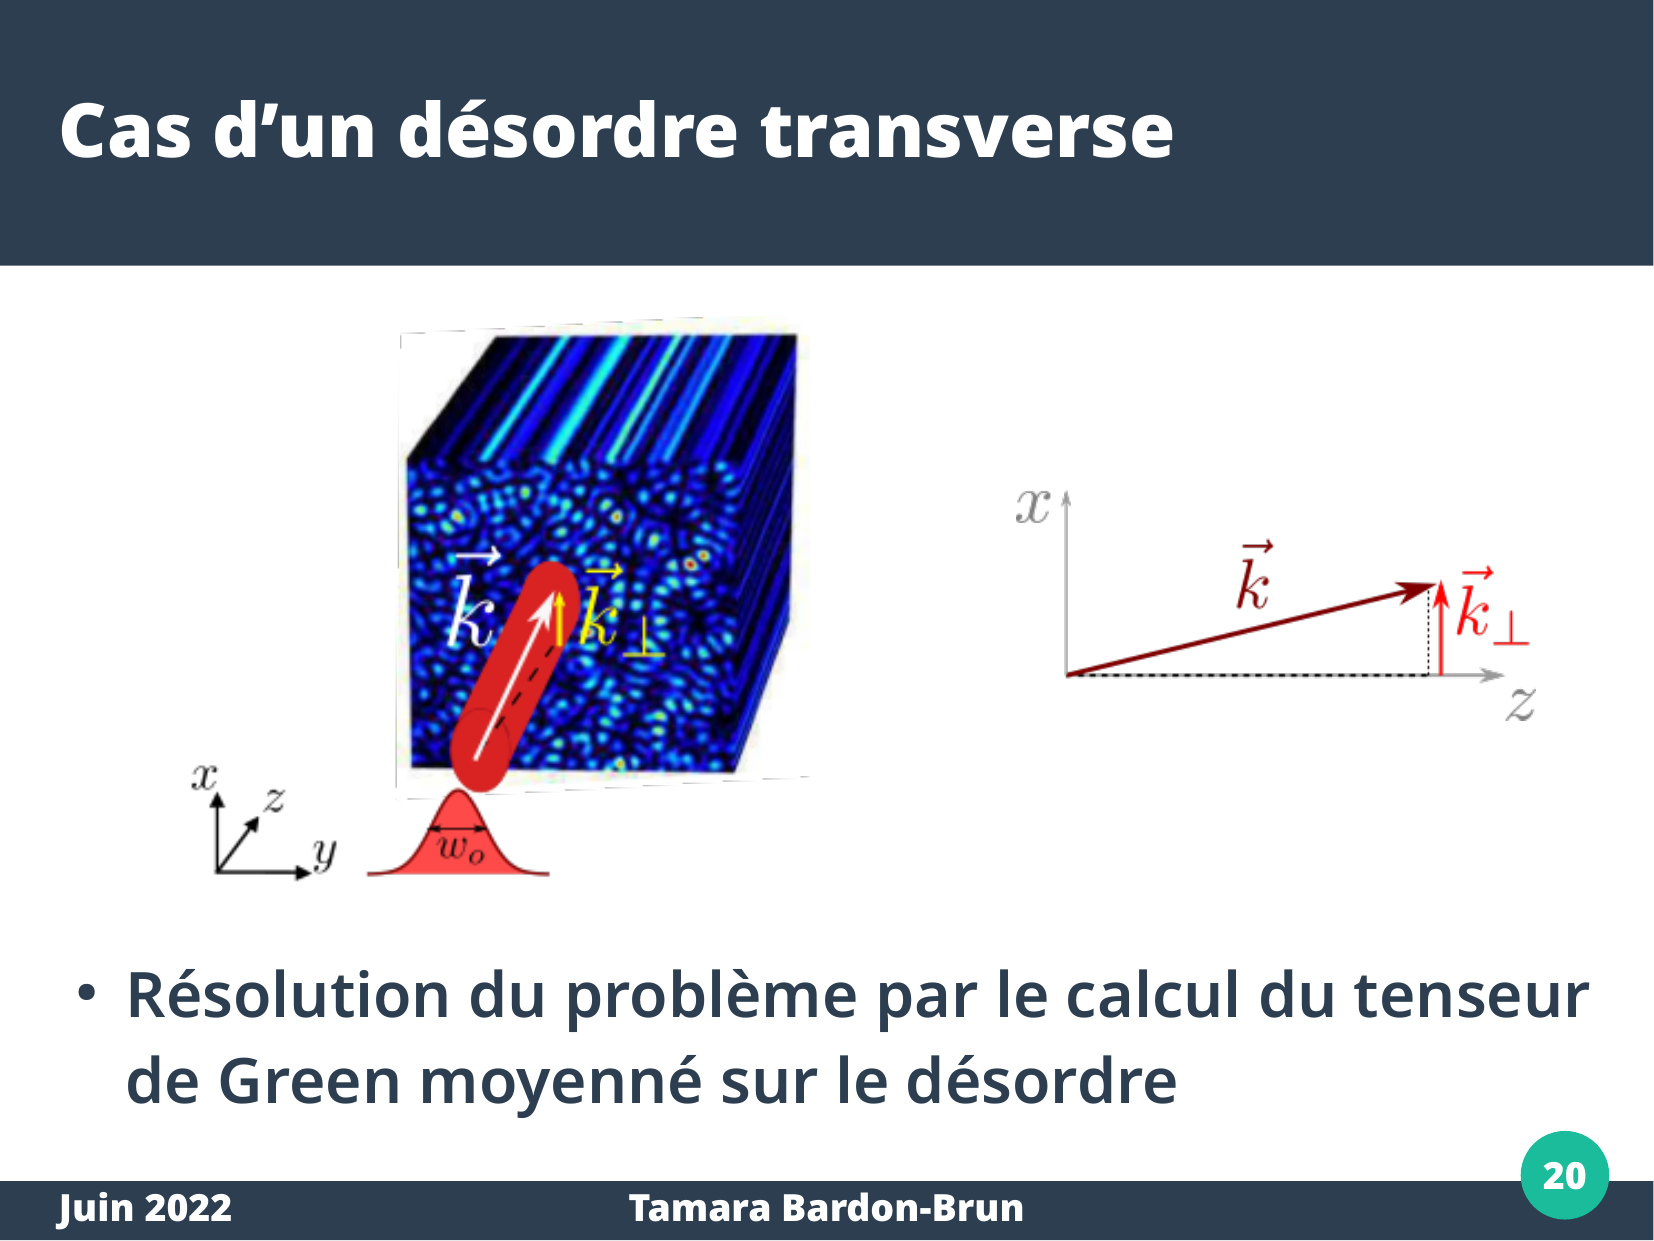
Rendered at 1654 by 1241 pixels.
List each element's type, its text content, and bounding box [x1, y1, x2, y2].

list Résolution du problème par le calcul du tenseur de Green moyenné sur le désordre [59, 950, 1595, 1123]
picture [188, 316, 810, 886]
picture [1016, 490, 1536, 721]
title Cas d’un désordre transverse [59, 49, 1595, 207]
